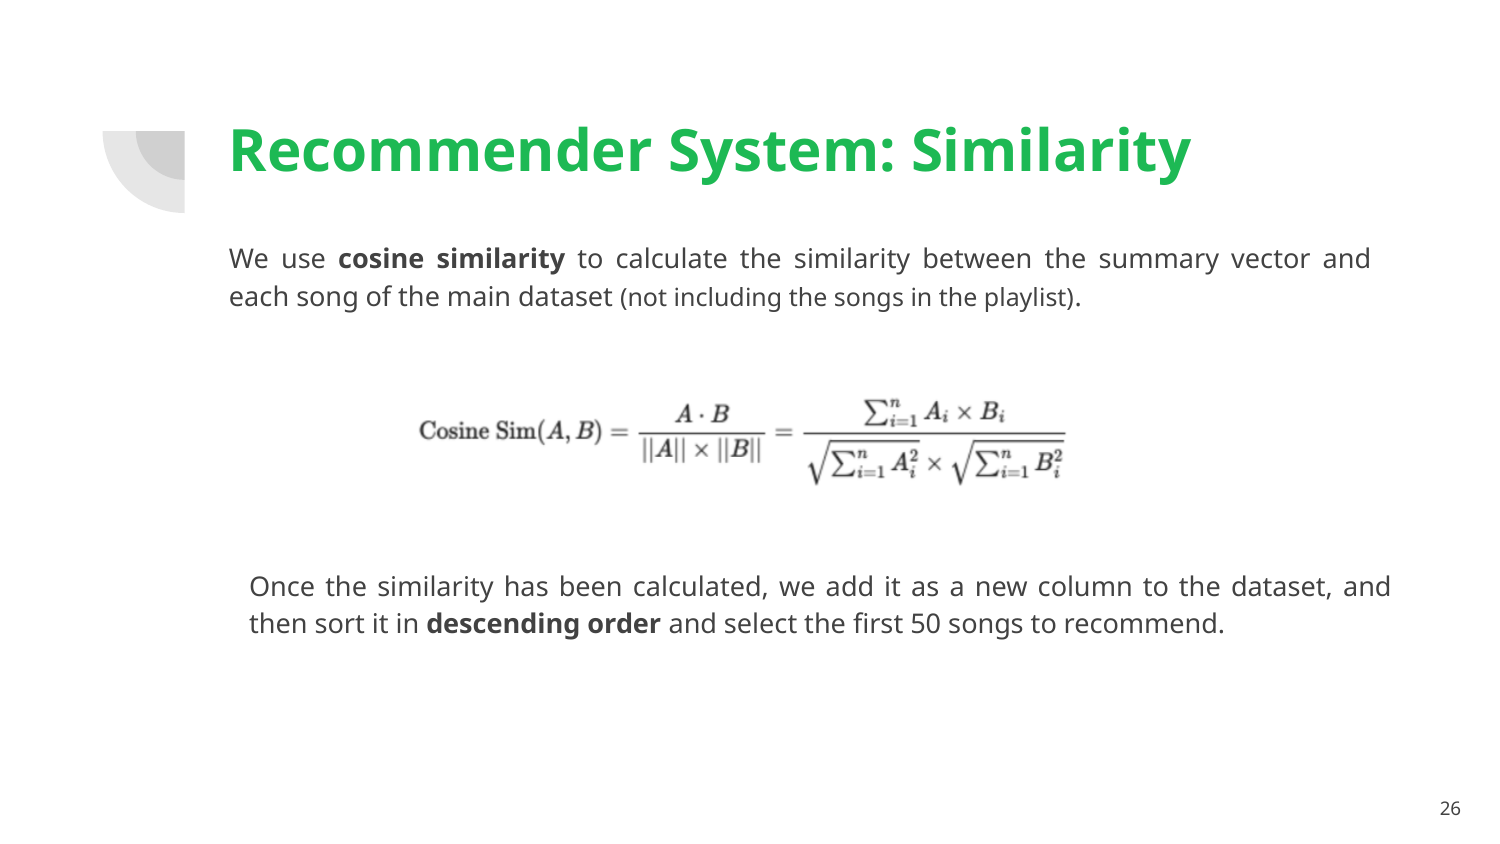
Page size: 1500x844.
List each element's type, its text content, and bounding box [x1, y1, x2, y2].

list We use cosine similarity to calculate the similarity between the summary vector and each song of the main dataset (not including the songs in the playlist). [213, 222, 1387, 373]
list Once the similarity has been calculated, we add it as a new column to the dataset, and then sort it in descending order and select the first 50 songs to recommend. [234, 549, 1407, 700]
title Recommender System: Similarity [213, 98, 1387, 217]
slide_number <number> [1386, 777, 1477, 842]
picture [379, 377, 1121, 497]
